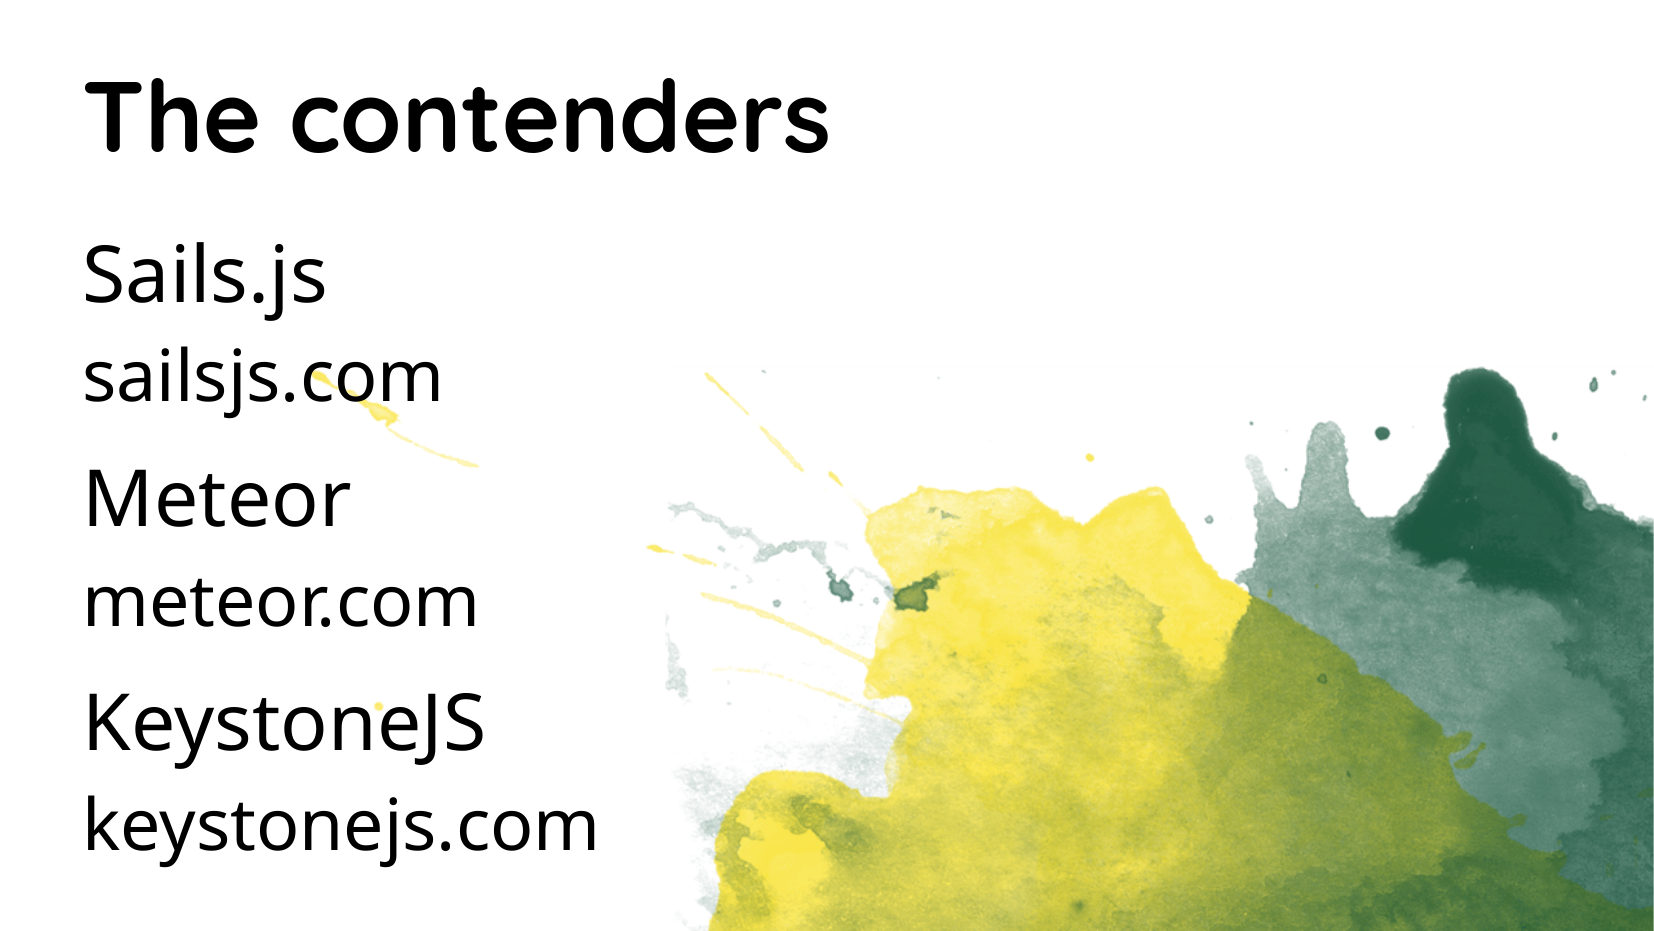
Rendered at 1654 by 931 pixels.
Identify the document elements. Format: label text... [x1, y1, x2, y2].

picture [0, 0, 1654, 931]
title The contenders [82, 37, 1571, 193]
list Sails.js sailsjs.com Meteor meteor.com KeystoneJS keystonejs.com [82, 217, 1571, 875]
